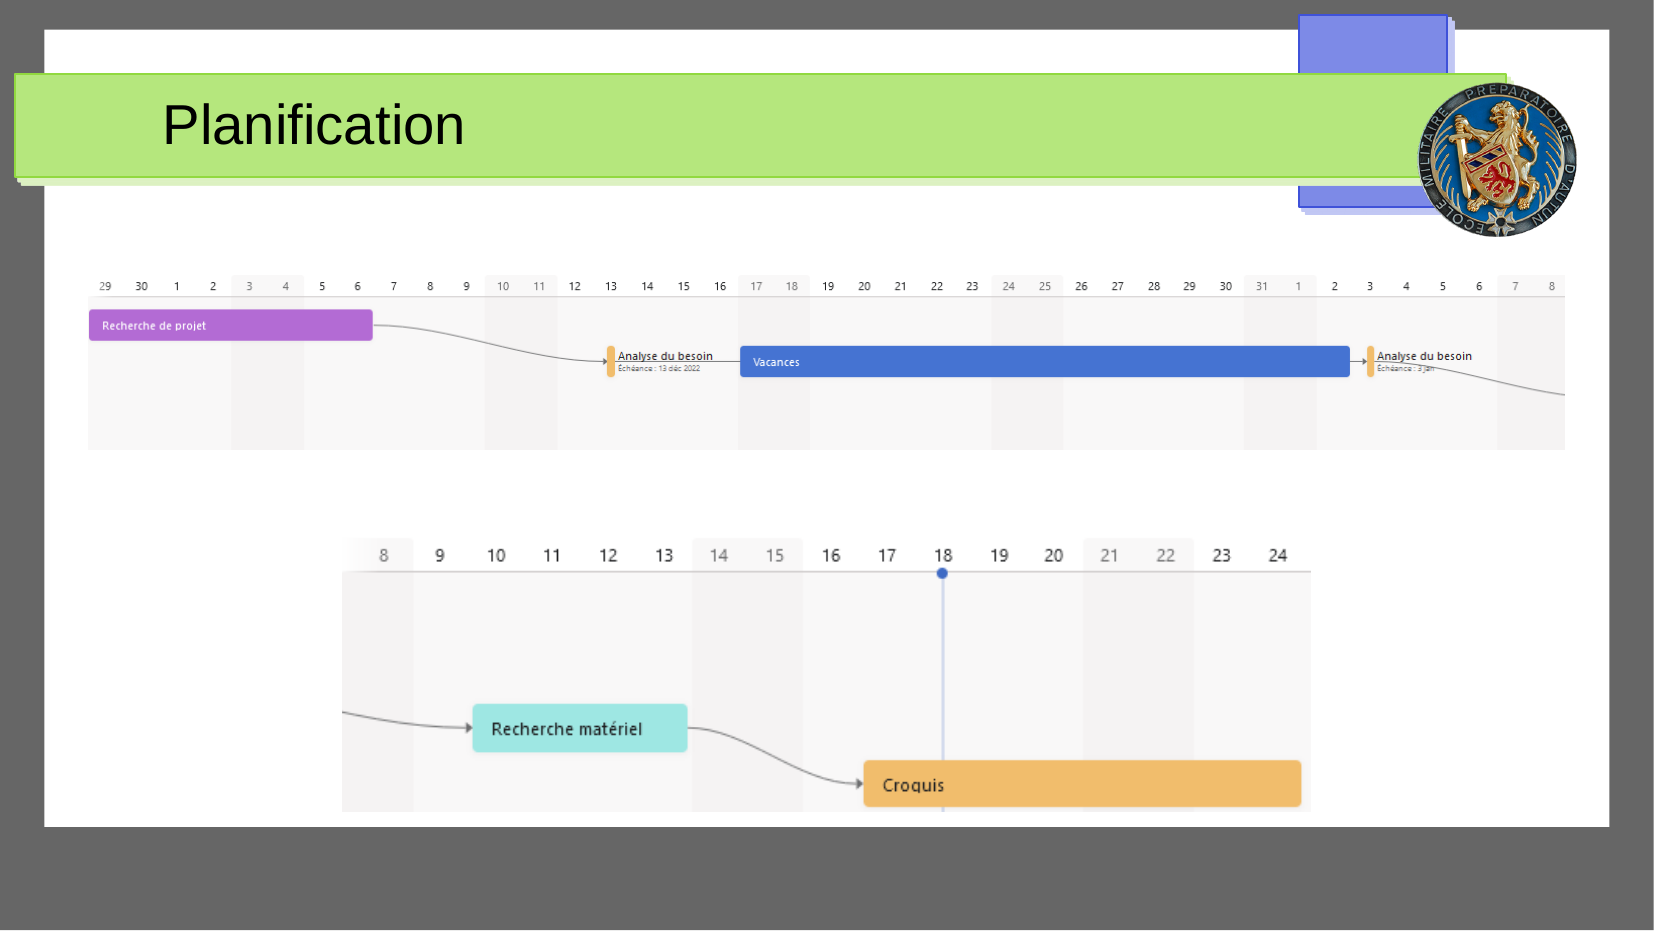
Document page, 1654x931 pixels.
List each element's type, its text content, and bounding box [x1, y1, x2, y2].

title Planification [88, 73, 1506, 178]
picture [88, 274, 1565, 451]
picture [342, 529, 1311, 812]
picture [1417, 82, 1577, 237]
